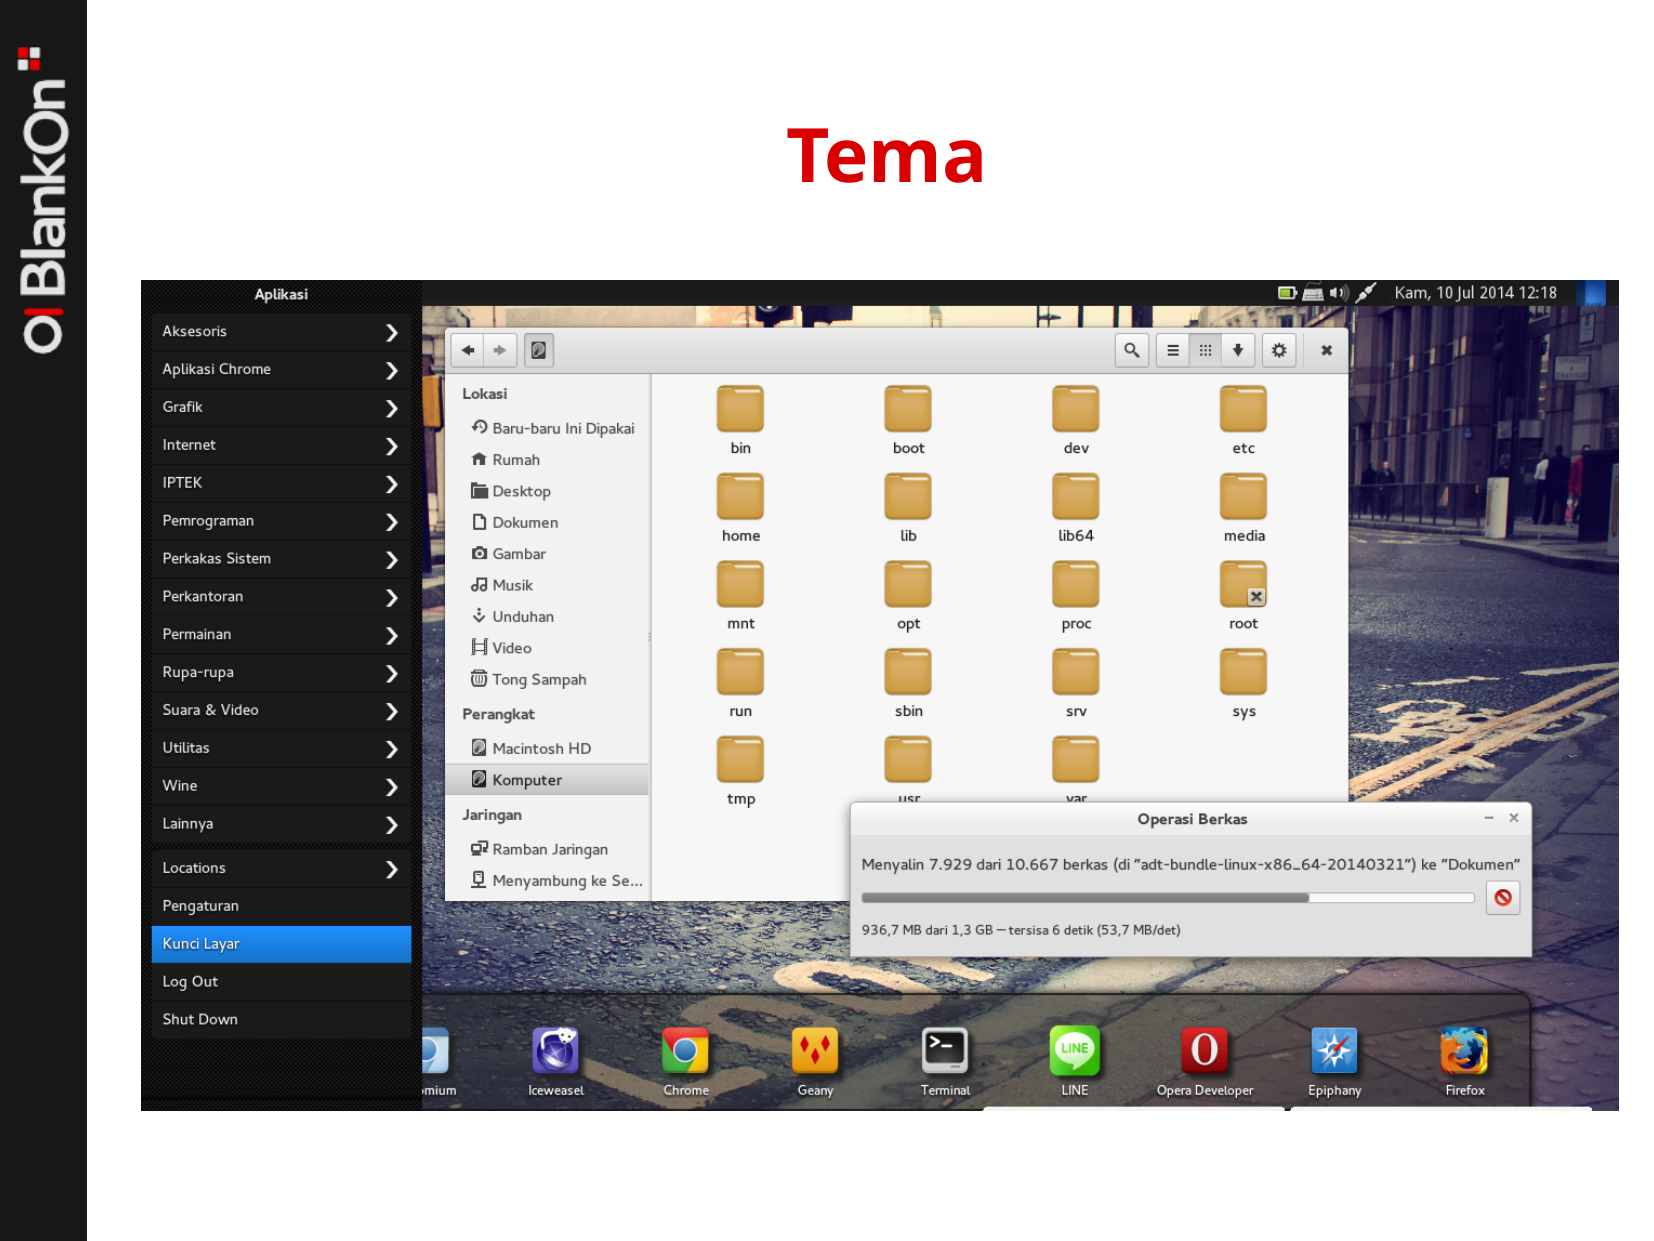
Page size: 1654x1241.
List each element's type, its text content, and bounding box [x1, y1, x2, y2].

title Tema [124, 49, 1613, 257]
picture [0, 0, 87, 1241]
picture [141, 280, 1619, 1111]
